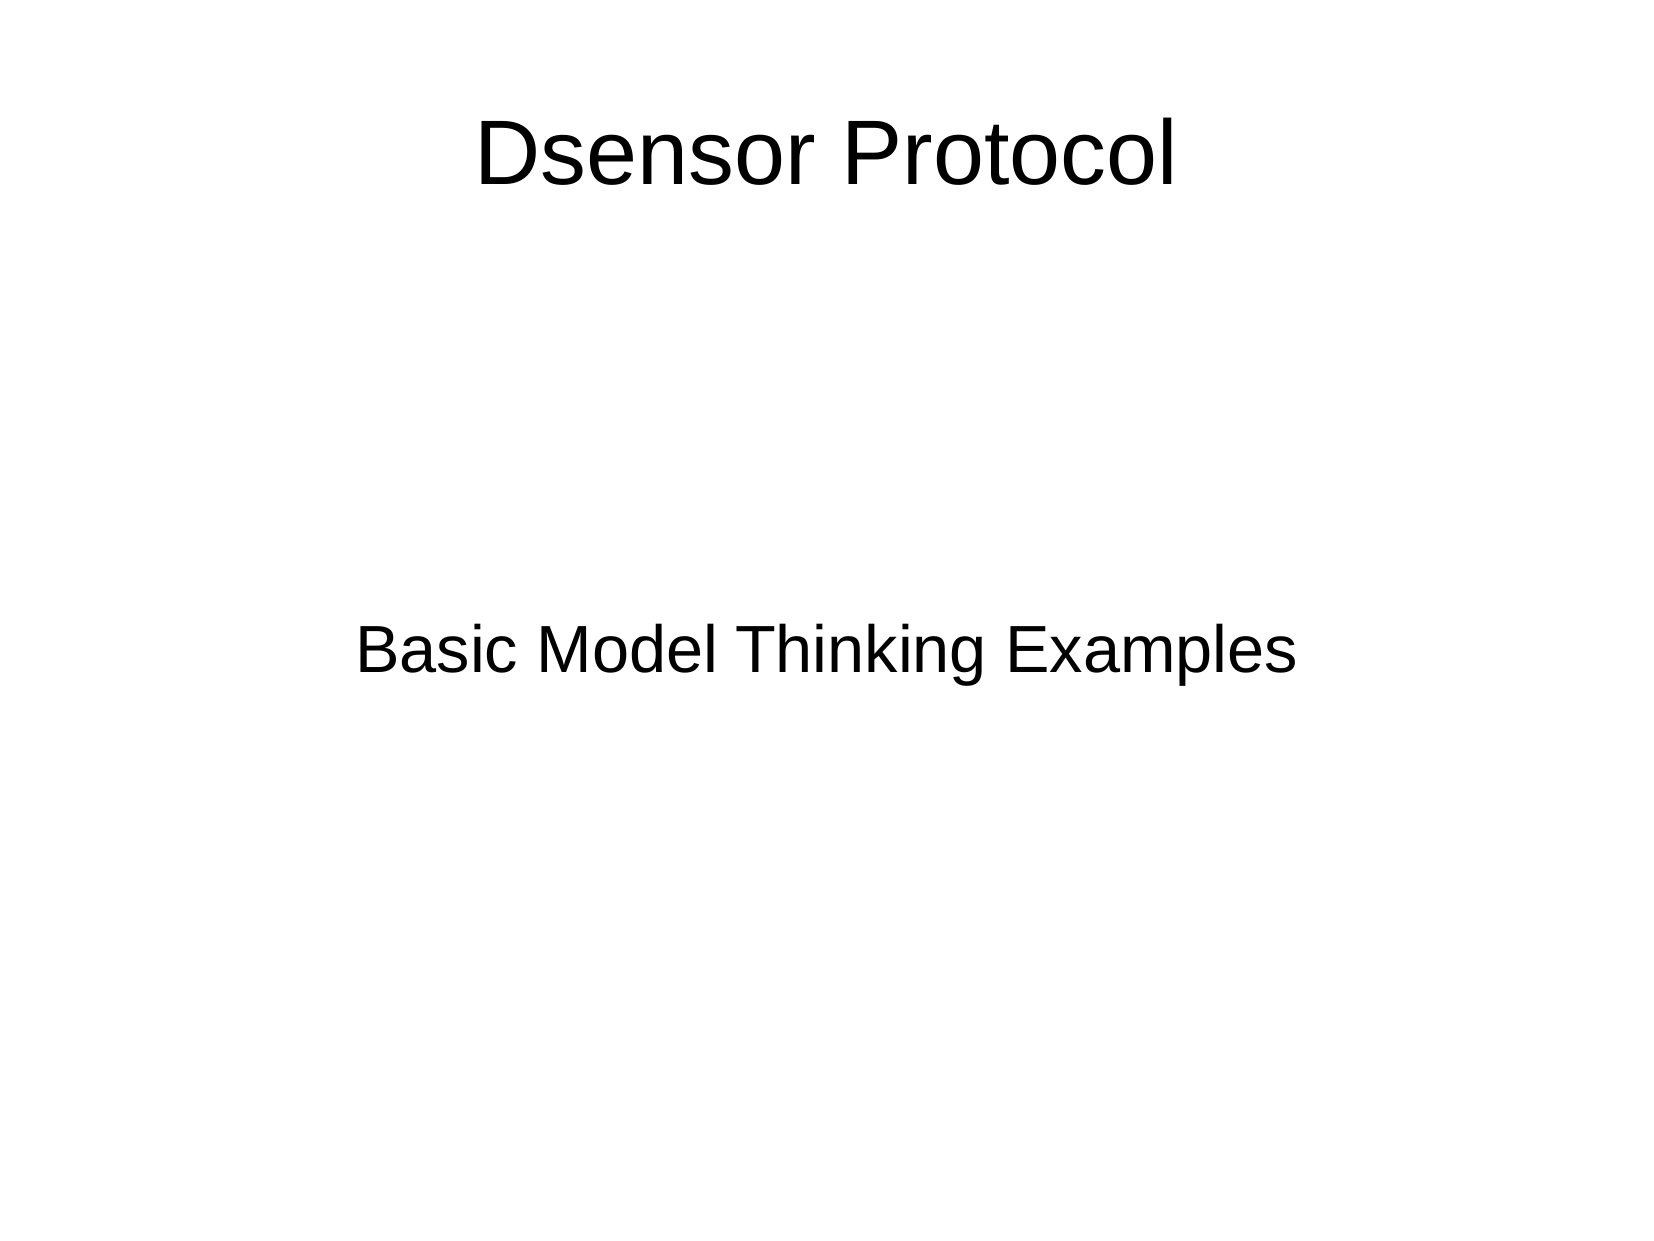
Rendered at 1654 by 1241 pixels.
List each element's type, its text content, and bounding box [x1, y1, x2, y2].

title Dsensor Protocol [82, 49, 1571, 257]
subtitle Basic Model Thinking Examples [82, 290, 1571, 1010]
